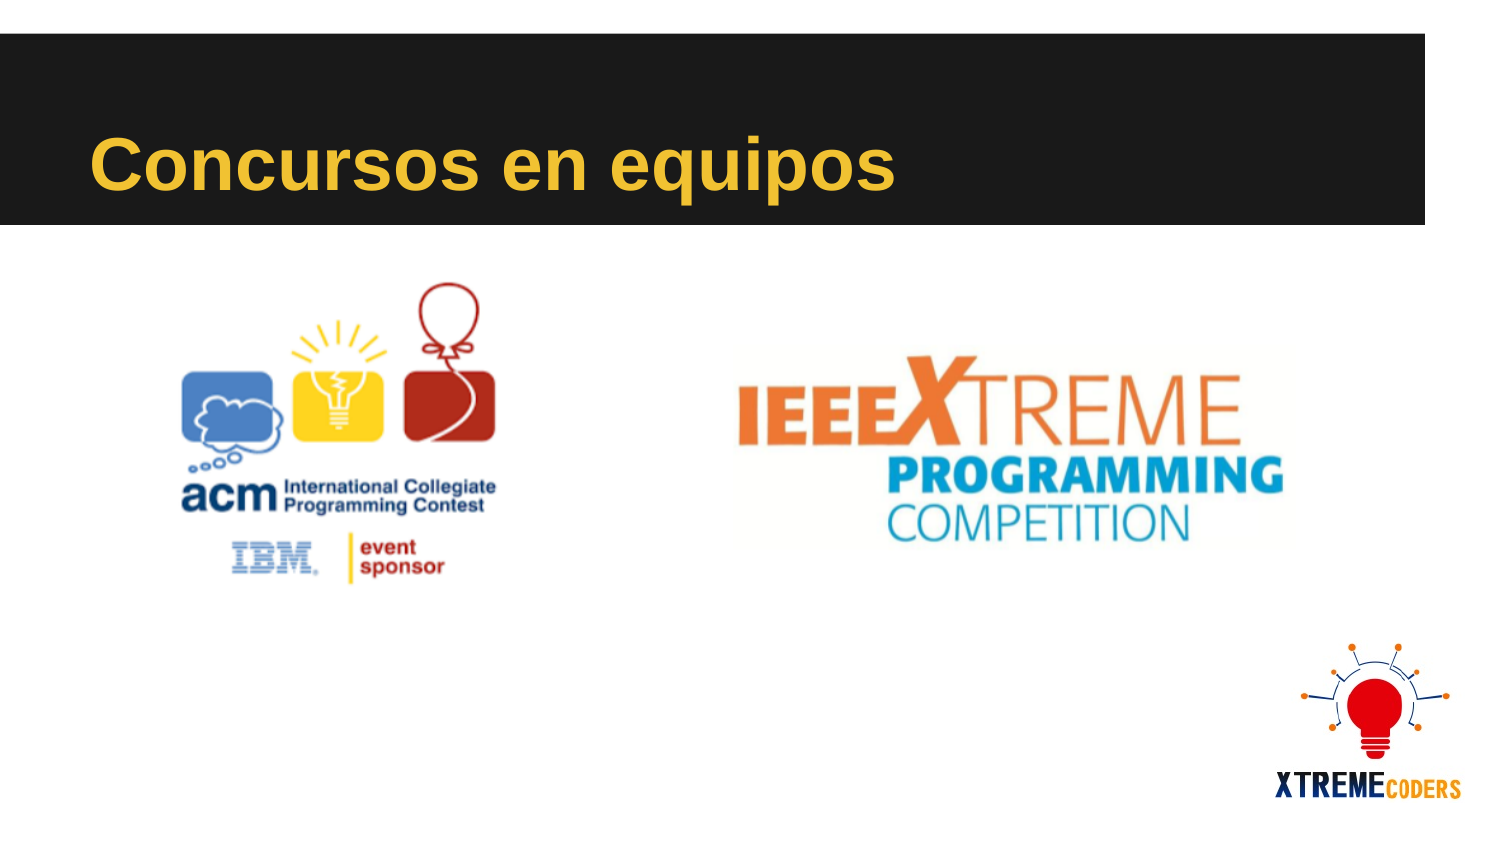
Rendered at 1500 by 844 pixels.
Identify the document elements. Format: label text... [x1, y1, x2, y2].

text_box Concursos en equipos [74, 33, 1425, 221]
picture [141, 242, 1465, 804]
